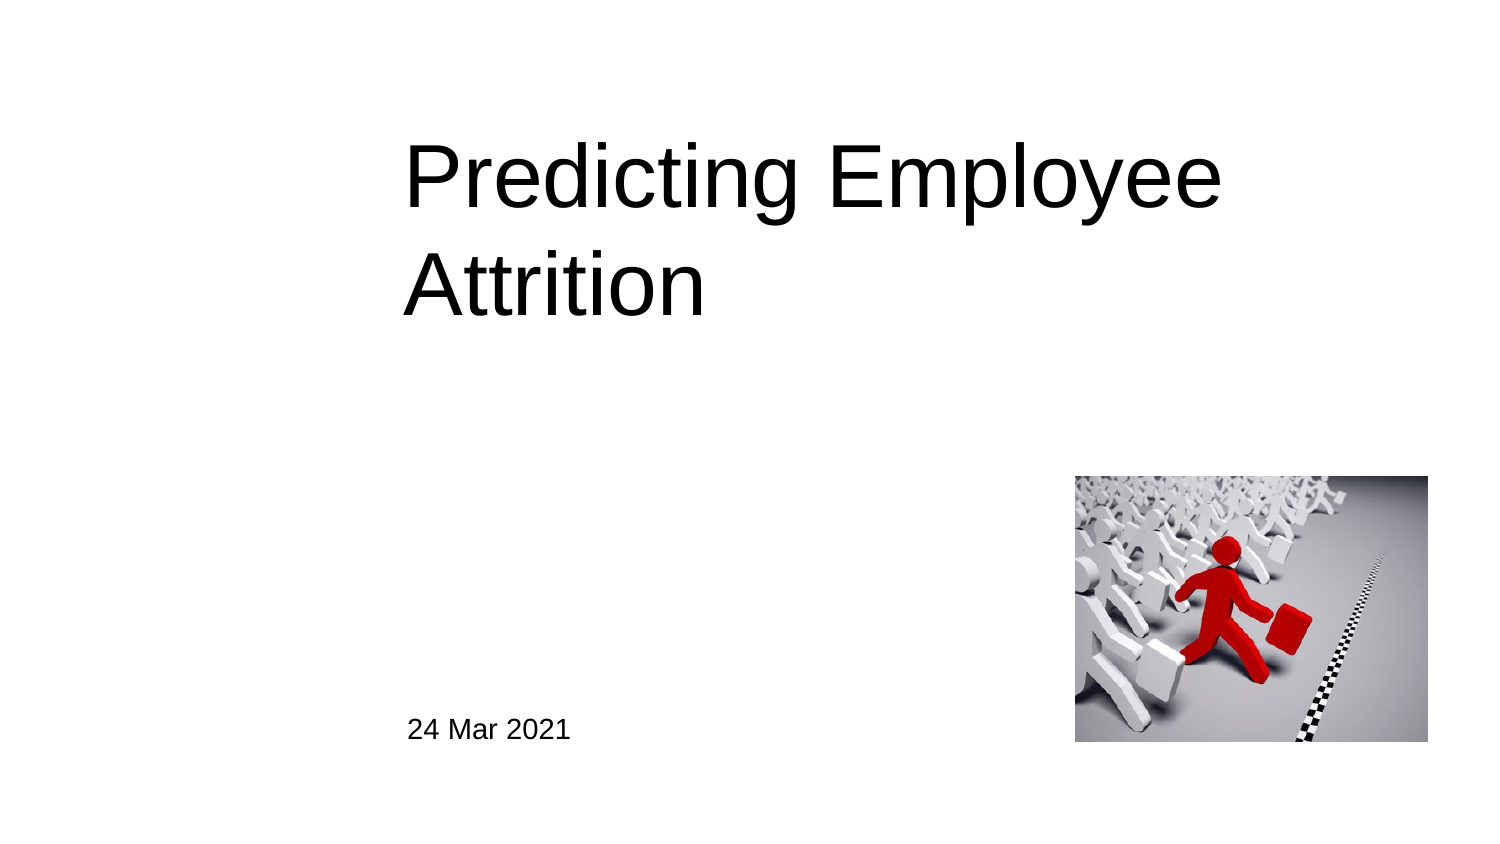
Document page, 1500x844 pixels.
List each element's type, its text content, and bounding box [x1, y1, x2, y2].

title Predicting Employee Attrition [389, 103, 1428, 357]
picture [1075, 476, 1428, 742]
subtitle 24 Mar 2021 [392, 556, 1431, 760]
